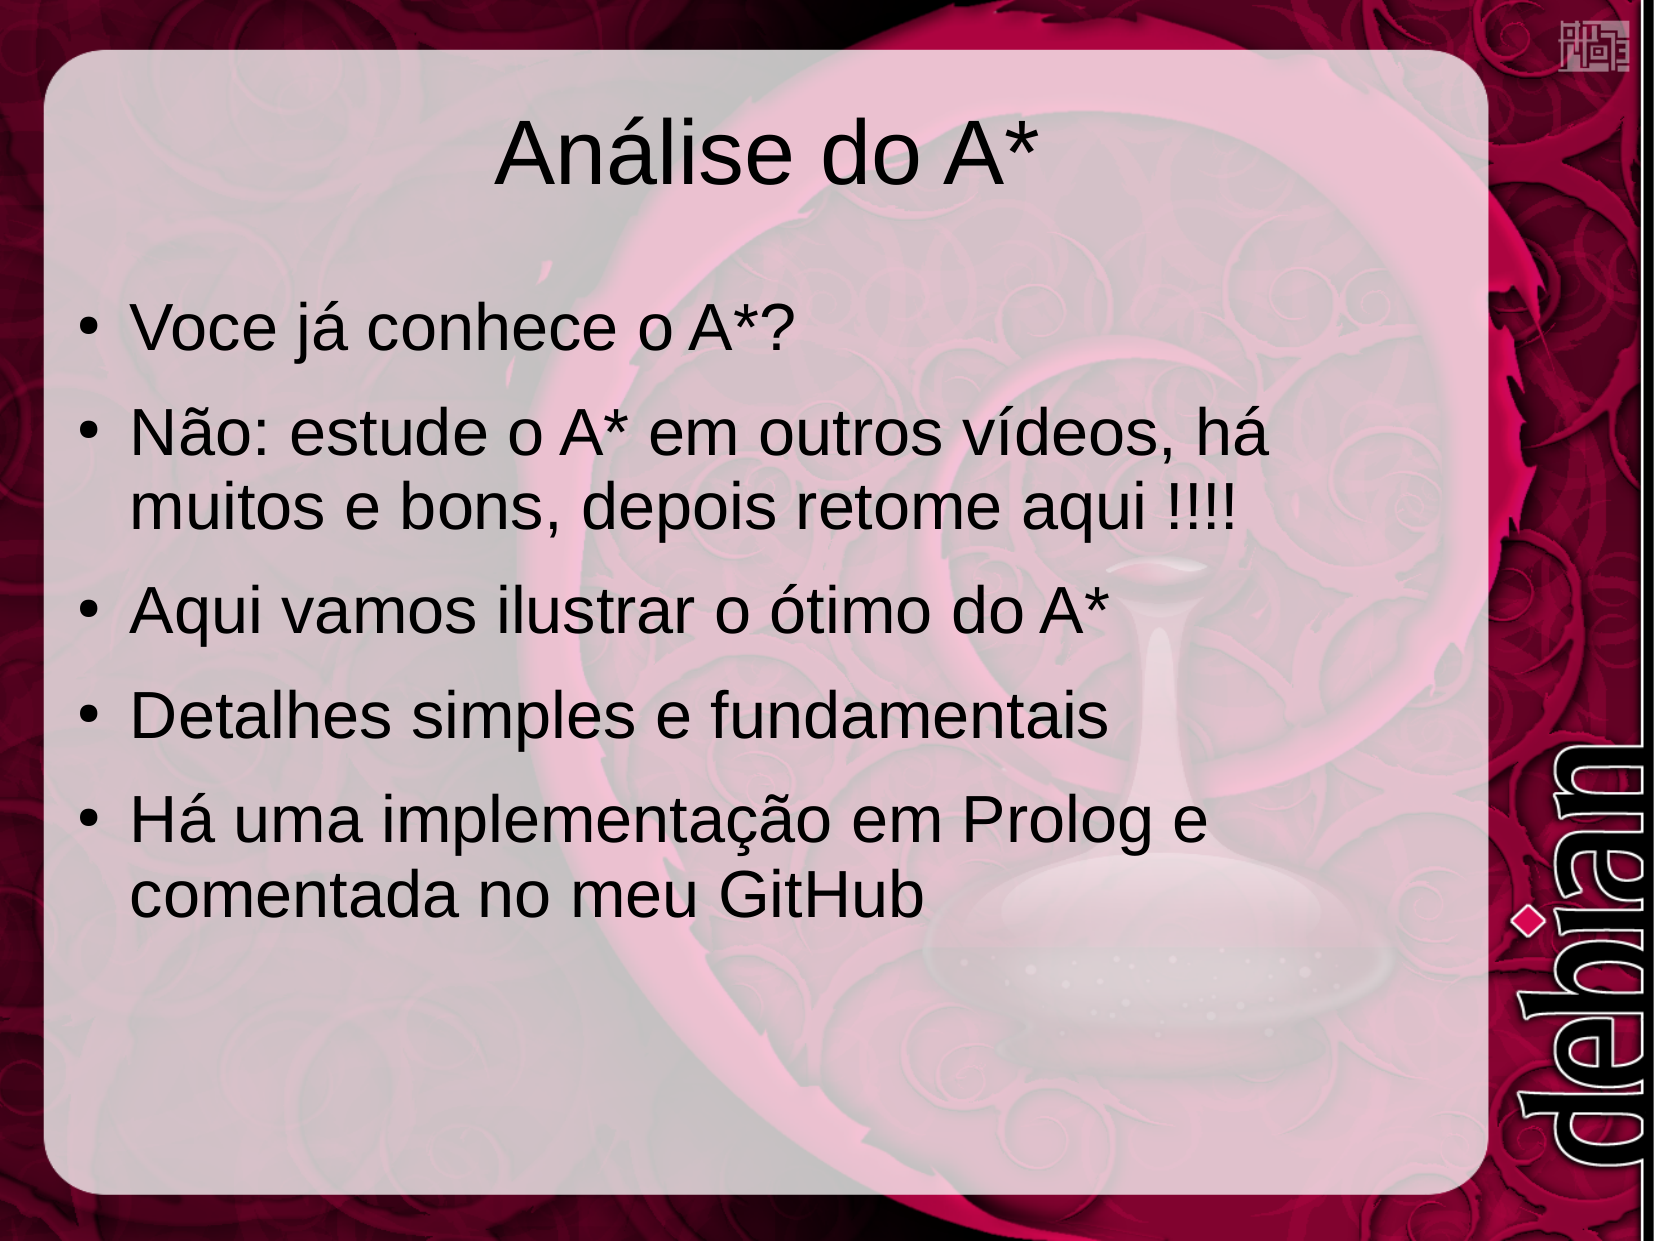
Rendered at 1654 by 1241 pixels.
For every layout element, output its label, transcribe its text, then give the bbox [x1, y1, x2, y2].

title Análise do A* [59, 49, 1477, 257]
picture [0, 0, 1654, 1241]
list Voce já conhece o A*? Não: estude o A* em outros vídeos, há muitos e bons, depois retome aqui !!!! Aqui vamos ilustrar o ótimo do A* Detalhes simples e fundamentais Há uma implementação em Prolog e comentada no meu GitHub [59, 290, 1477, 1109]
